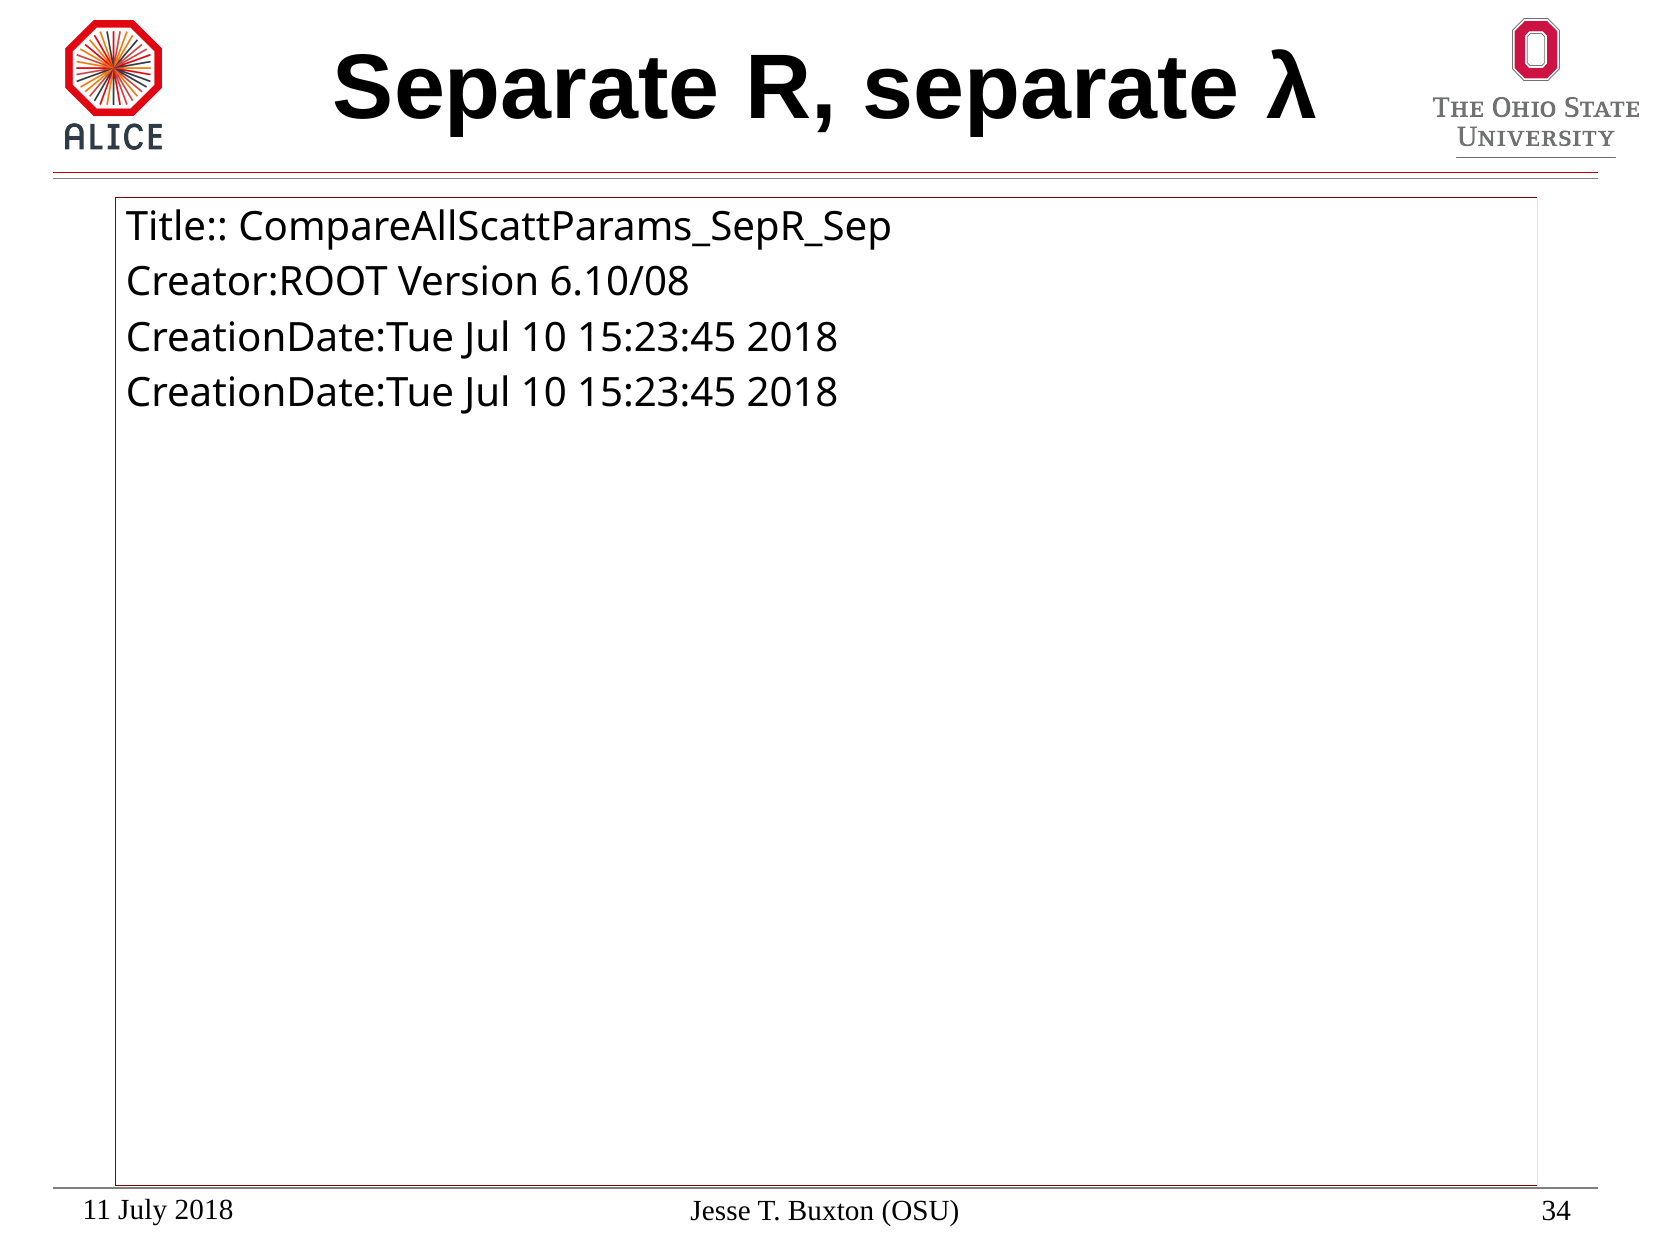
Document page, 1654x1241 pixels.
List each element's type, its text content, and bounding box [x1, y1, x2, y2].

picture [1513, 5, 1642, 171]
title Separate R, separate λ [137, 1, 1513, 172]
picture [112, 195, 1538, 1186]
picture [65, 20, 137, 150]
